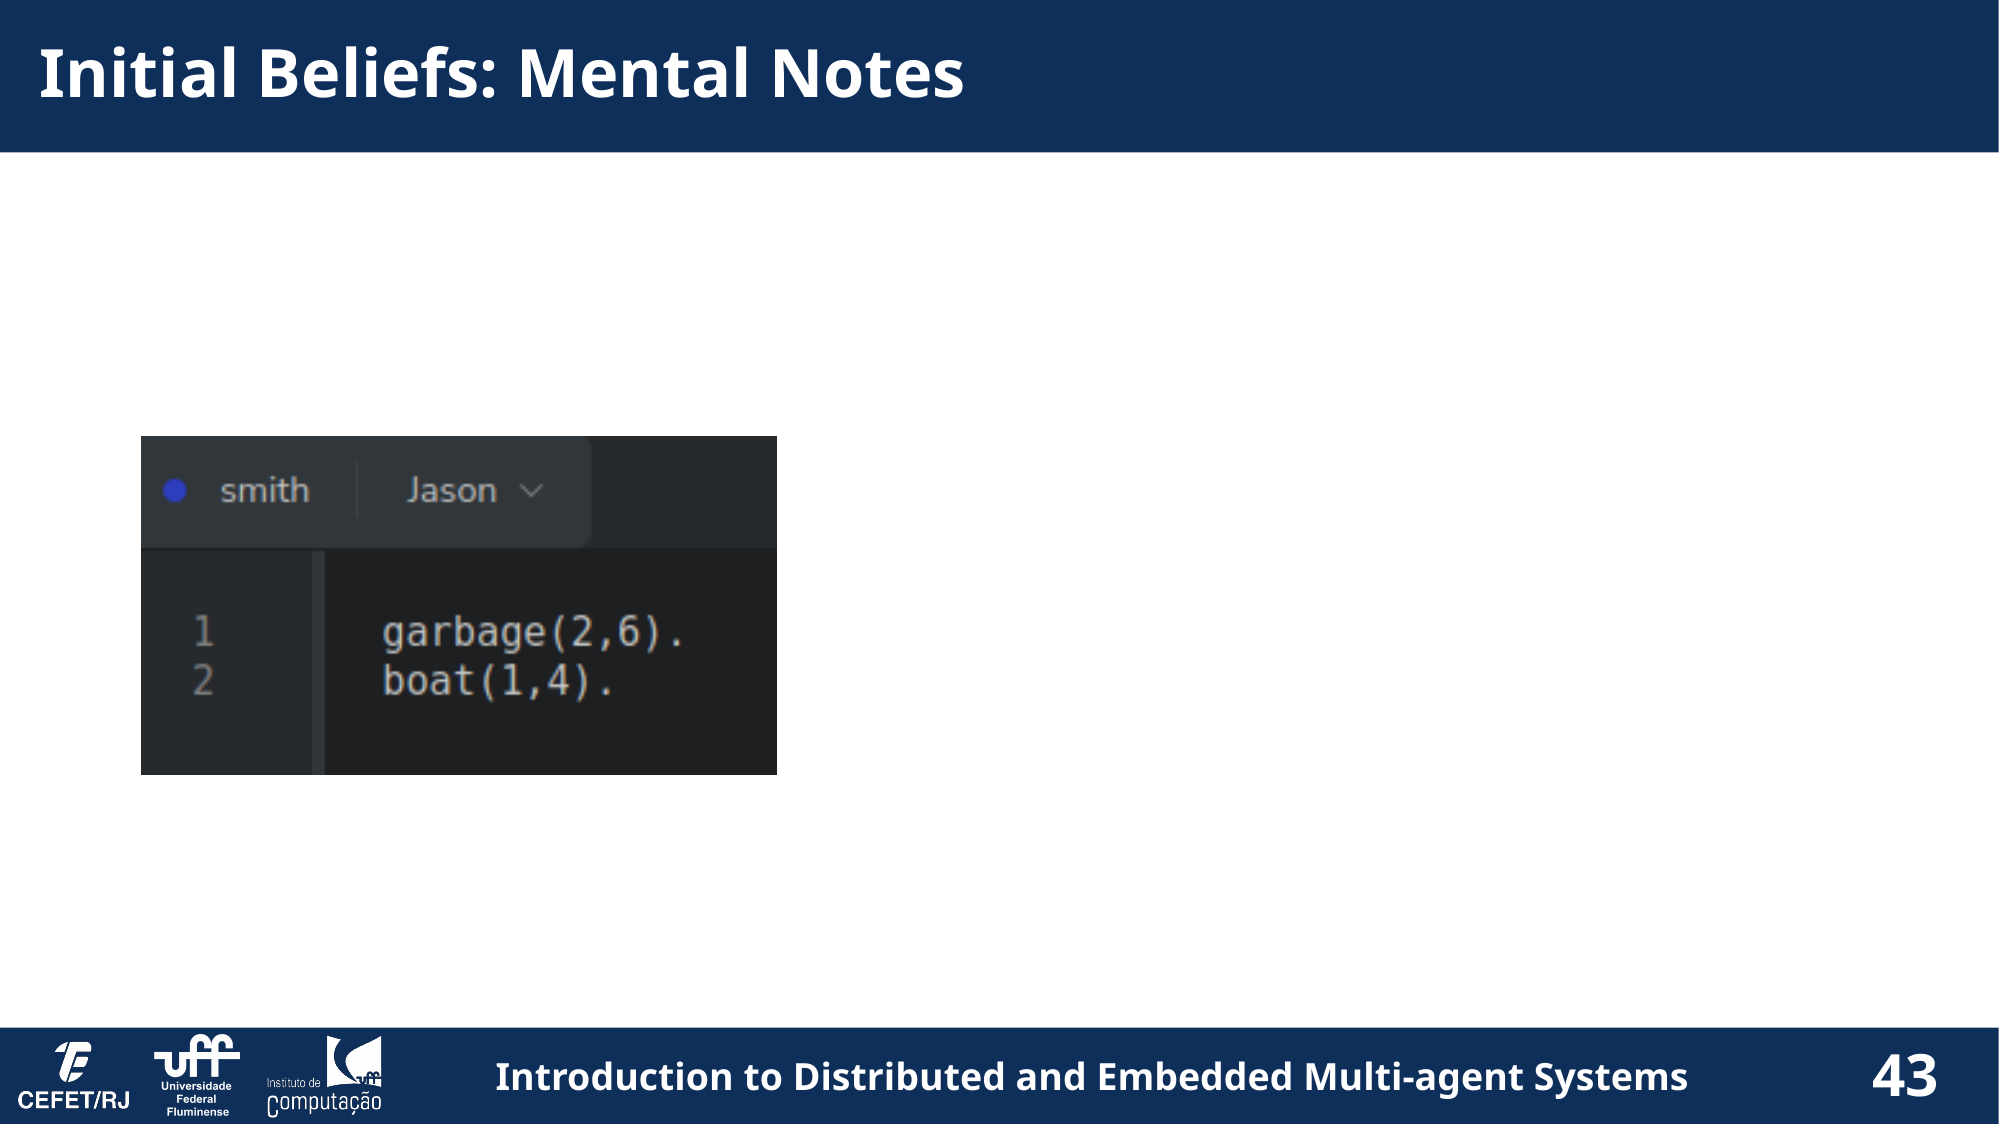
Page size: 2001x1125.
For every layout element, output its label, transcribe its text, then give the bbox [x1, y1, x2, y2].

text_box Initial Beliefs: Mental Notes [25, 23, 1999, 119]
picture [18, 1021, 129, 1125]
picture [265, 1033, 383, 1118]
picture [153, 1033, 241, 1121]
picture [141, 436, 777, 775]
